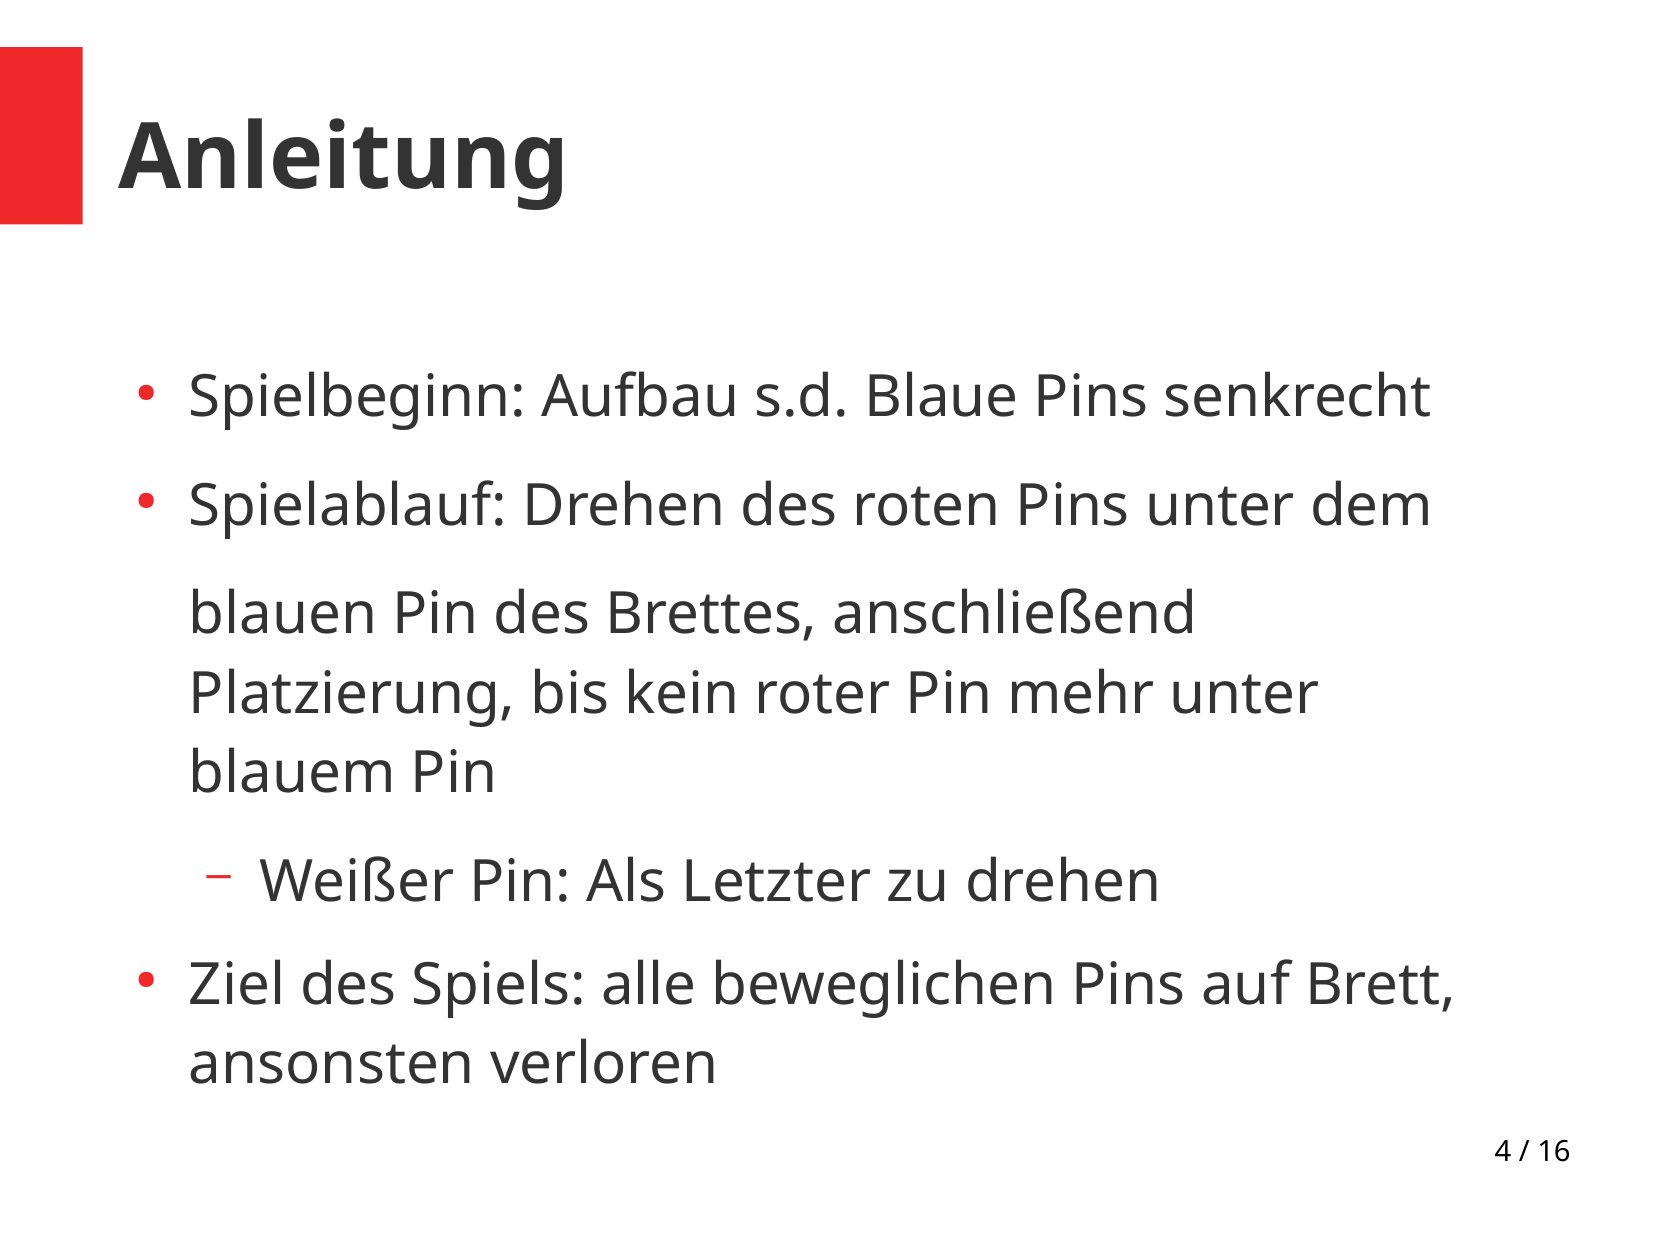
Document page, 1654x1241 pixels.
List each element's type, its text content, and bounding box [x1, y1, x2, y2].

list Spielbeginn: Aufbau s.d. Blaue Pins senkrecht Spielablauf: Drehen des roten Pins unter dem blauen Pin des Brettes, anschließend Platzierung, bis kein roter Pin mehr unter blauem Pin Weißer Pin: Als Letzter zu drehen Ziel des Spiels: alle beweglichen Pins auf Brett, ansonsten verloren [118, 354, 1536, 1074]
title Anleitung [118, 49, 1571, 257]
